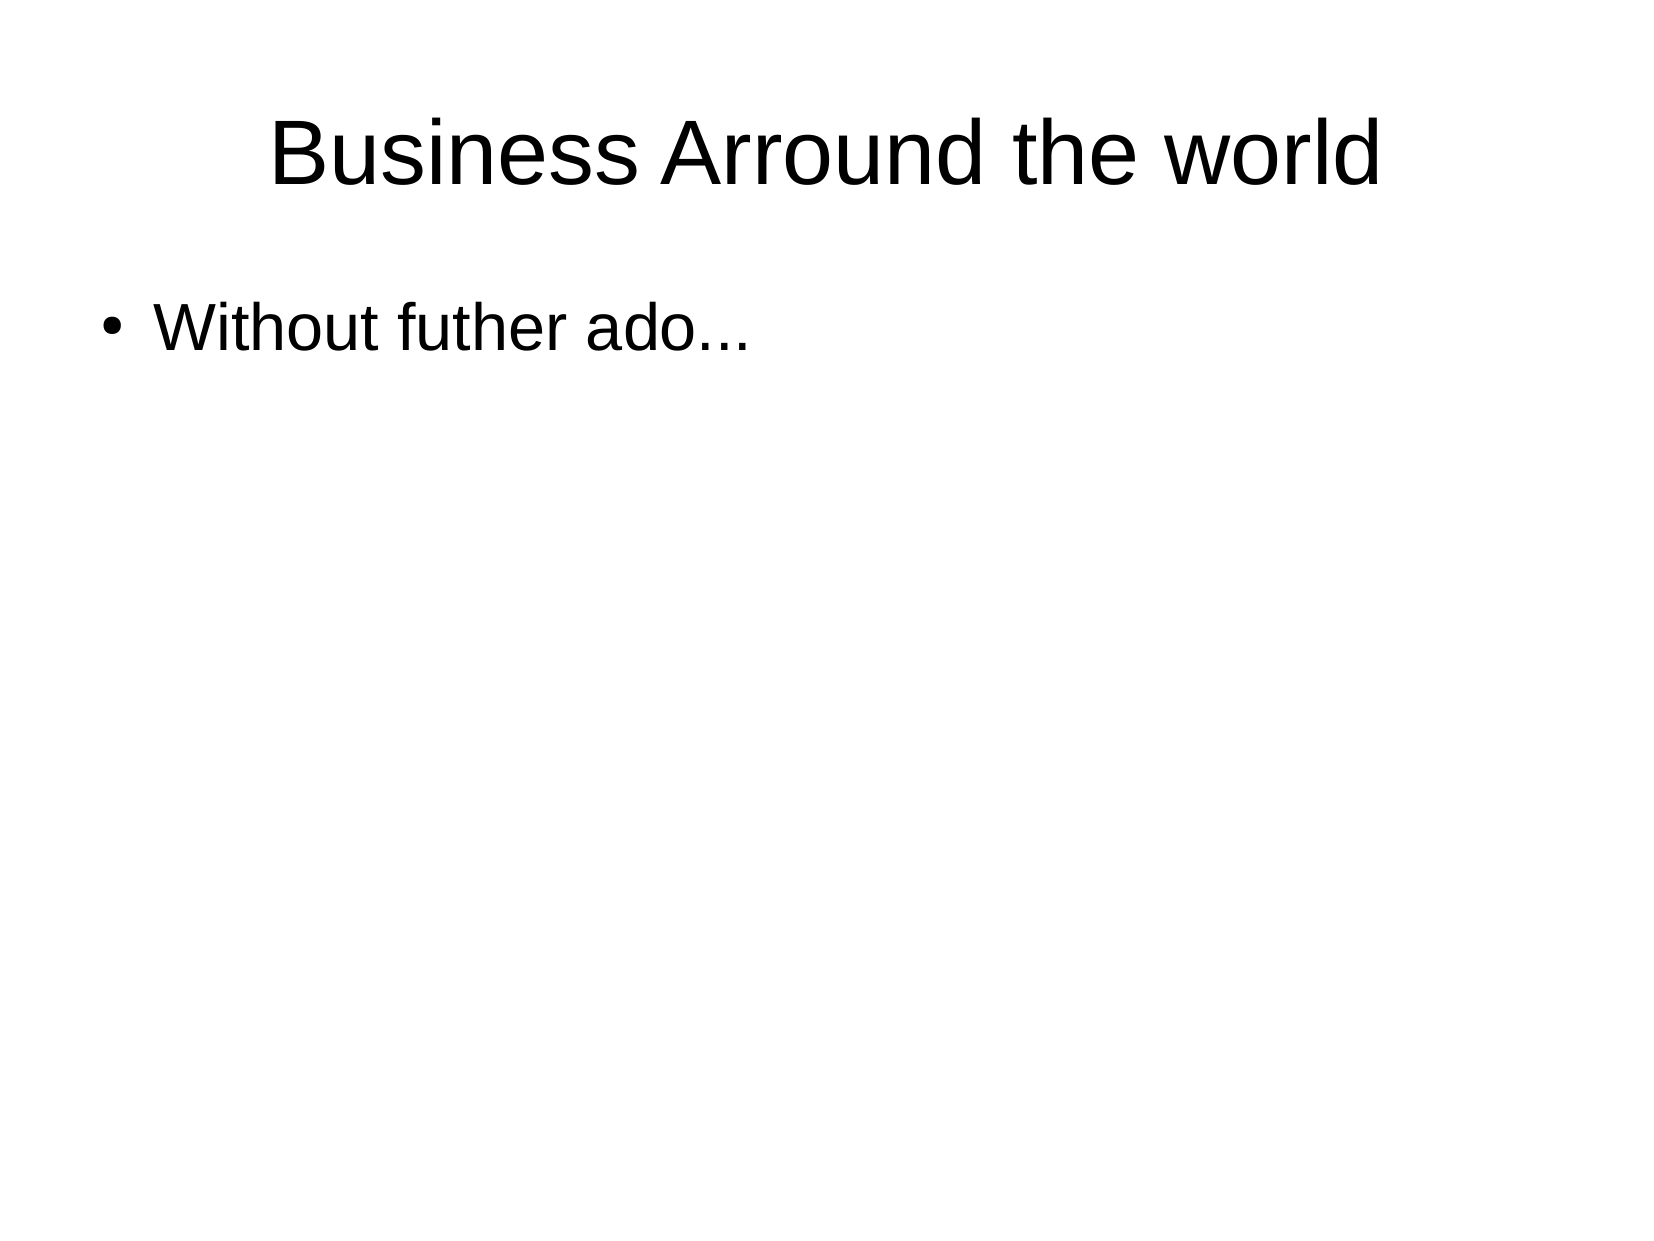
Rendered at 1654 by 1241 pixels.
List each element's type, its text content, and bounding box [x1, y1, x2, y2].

list Without futher ado... [82, 290, 1571, 1010]
title Business Arround the world [82, 49, 1571, 257]
